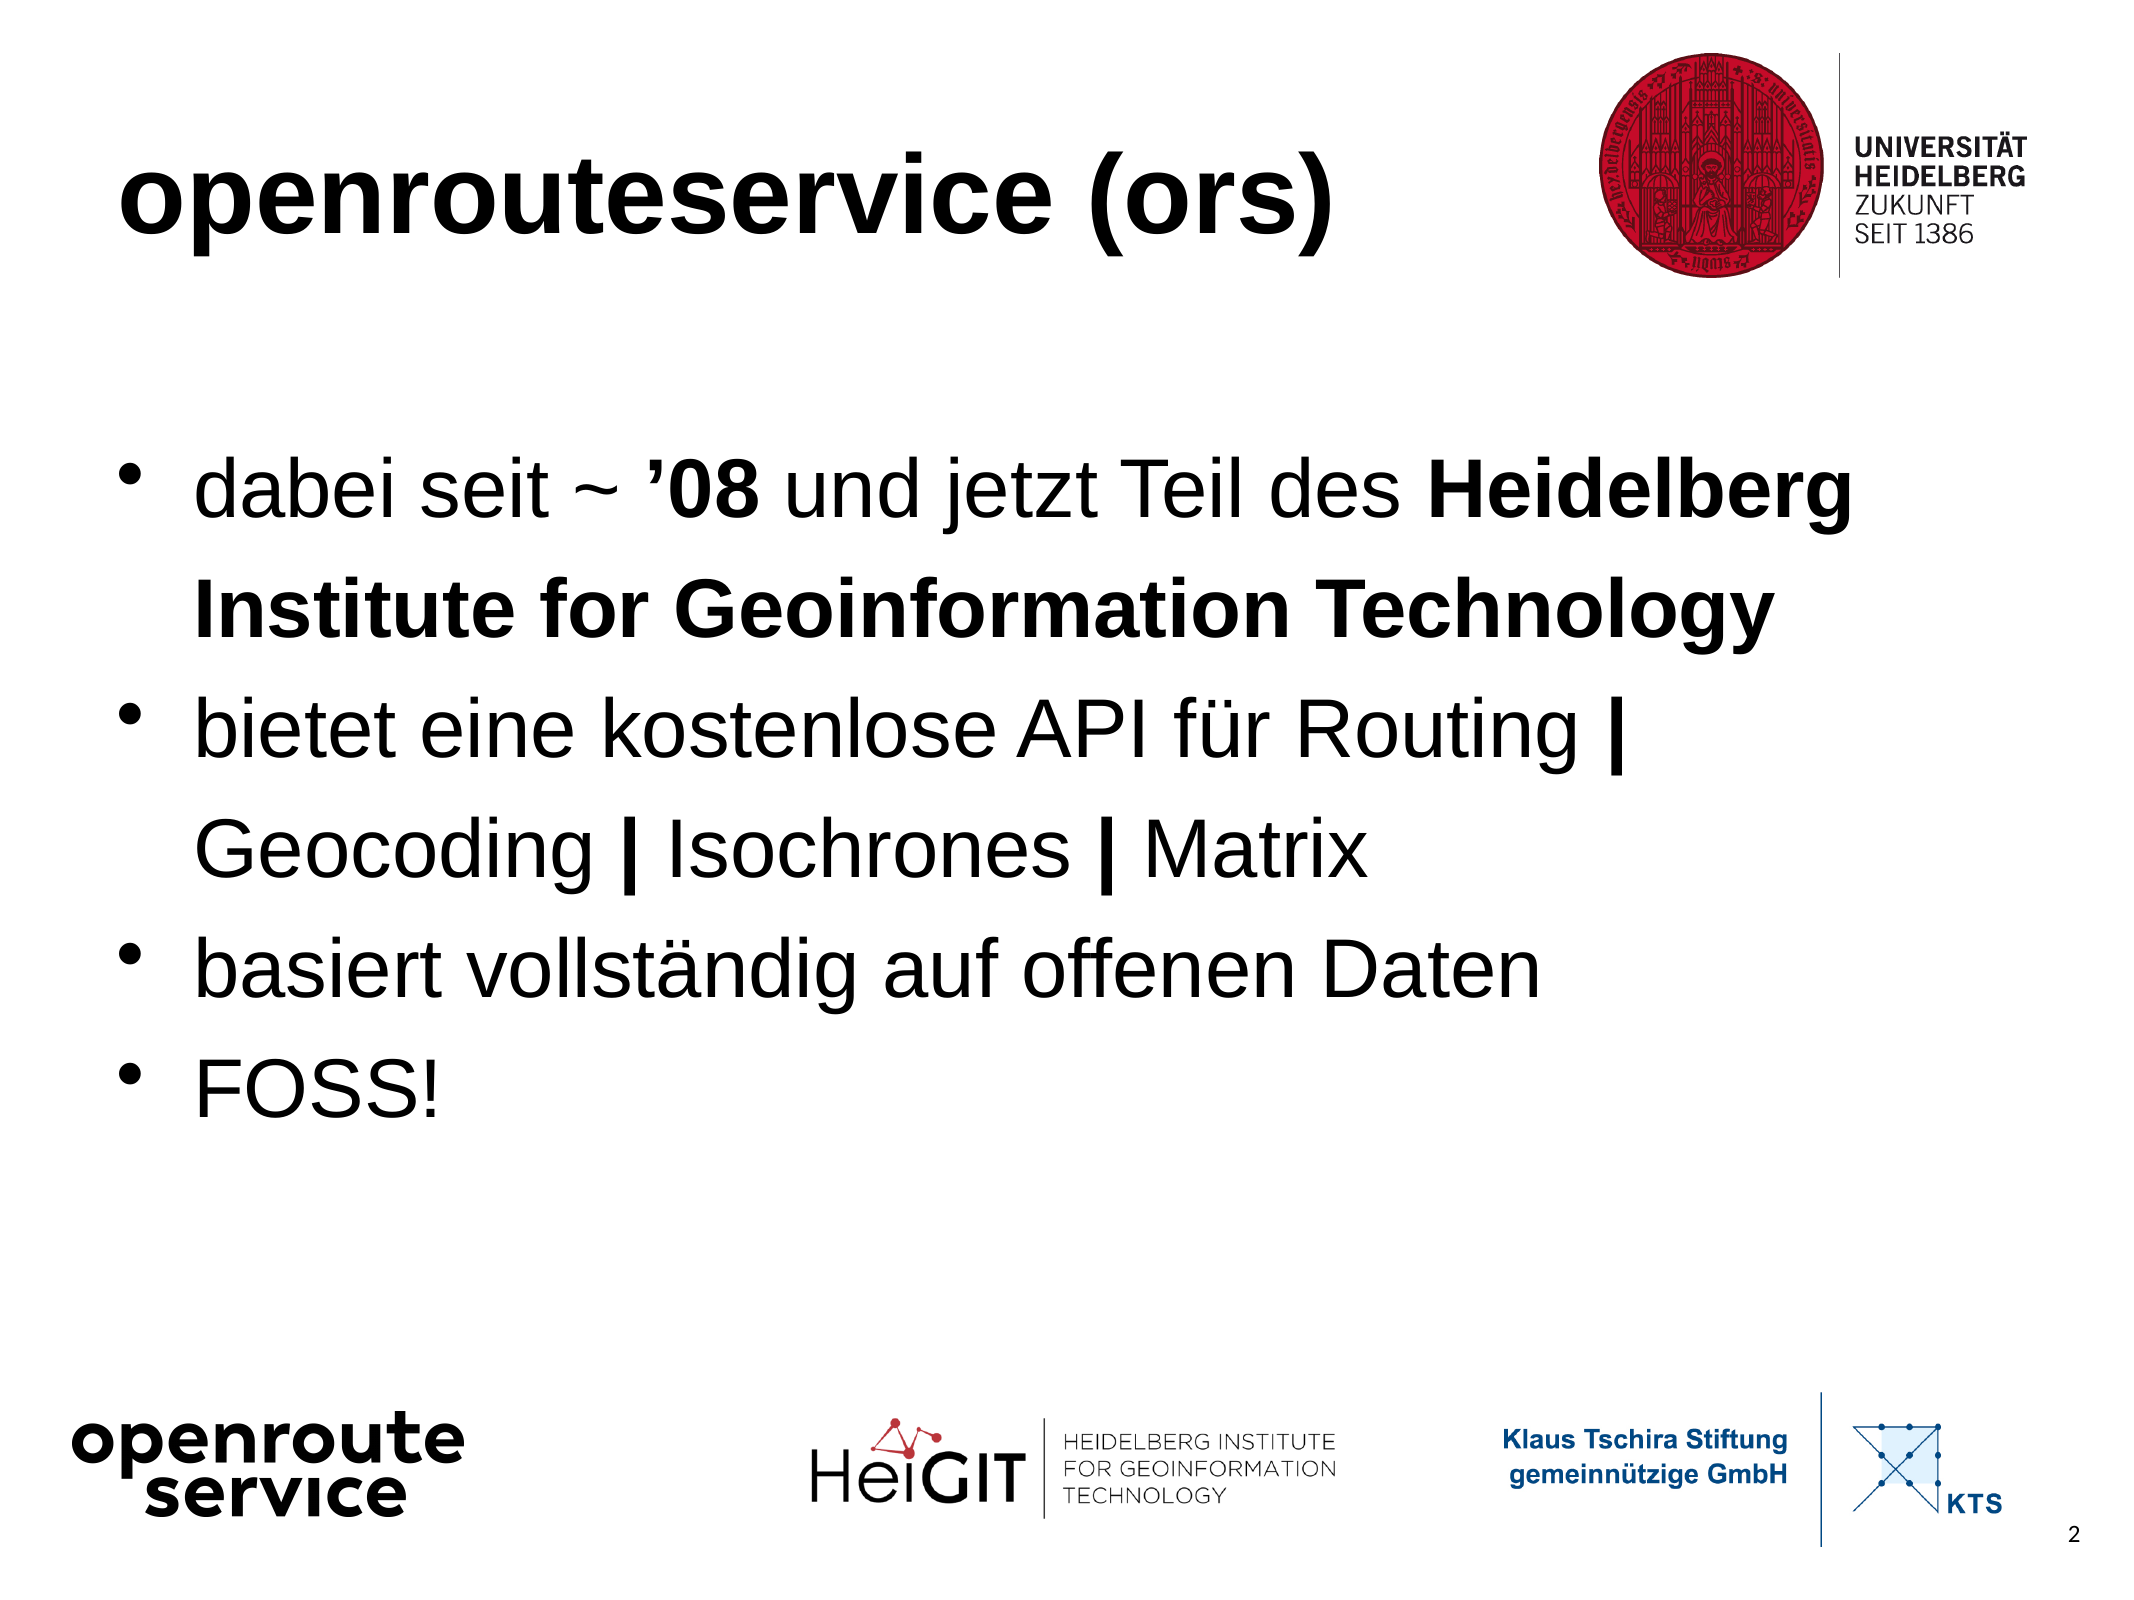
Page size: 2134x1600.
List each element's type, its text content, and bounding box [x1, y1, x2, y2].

picture [1474, 1330, 2034, 1597]
text_box openrouteservice (ors) [106, 109, 1349, 268]
picture [1599, 53, 2027, 278]
text_box dabei seit ~ ’08 und jetzt Teil des Heidelberg Institute for Geoinformation Technology bietet eine kostenlose API für Routing | Geocoding | Isochrones | Matrix basiert vollständig auf offenen Daten FOSS! [105, 402, 2029, 1146]
picture [72, 1411, 464, 1517]
picture [797, 1395, 1349, 1533]
